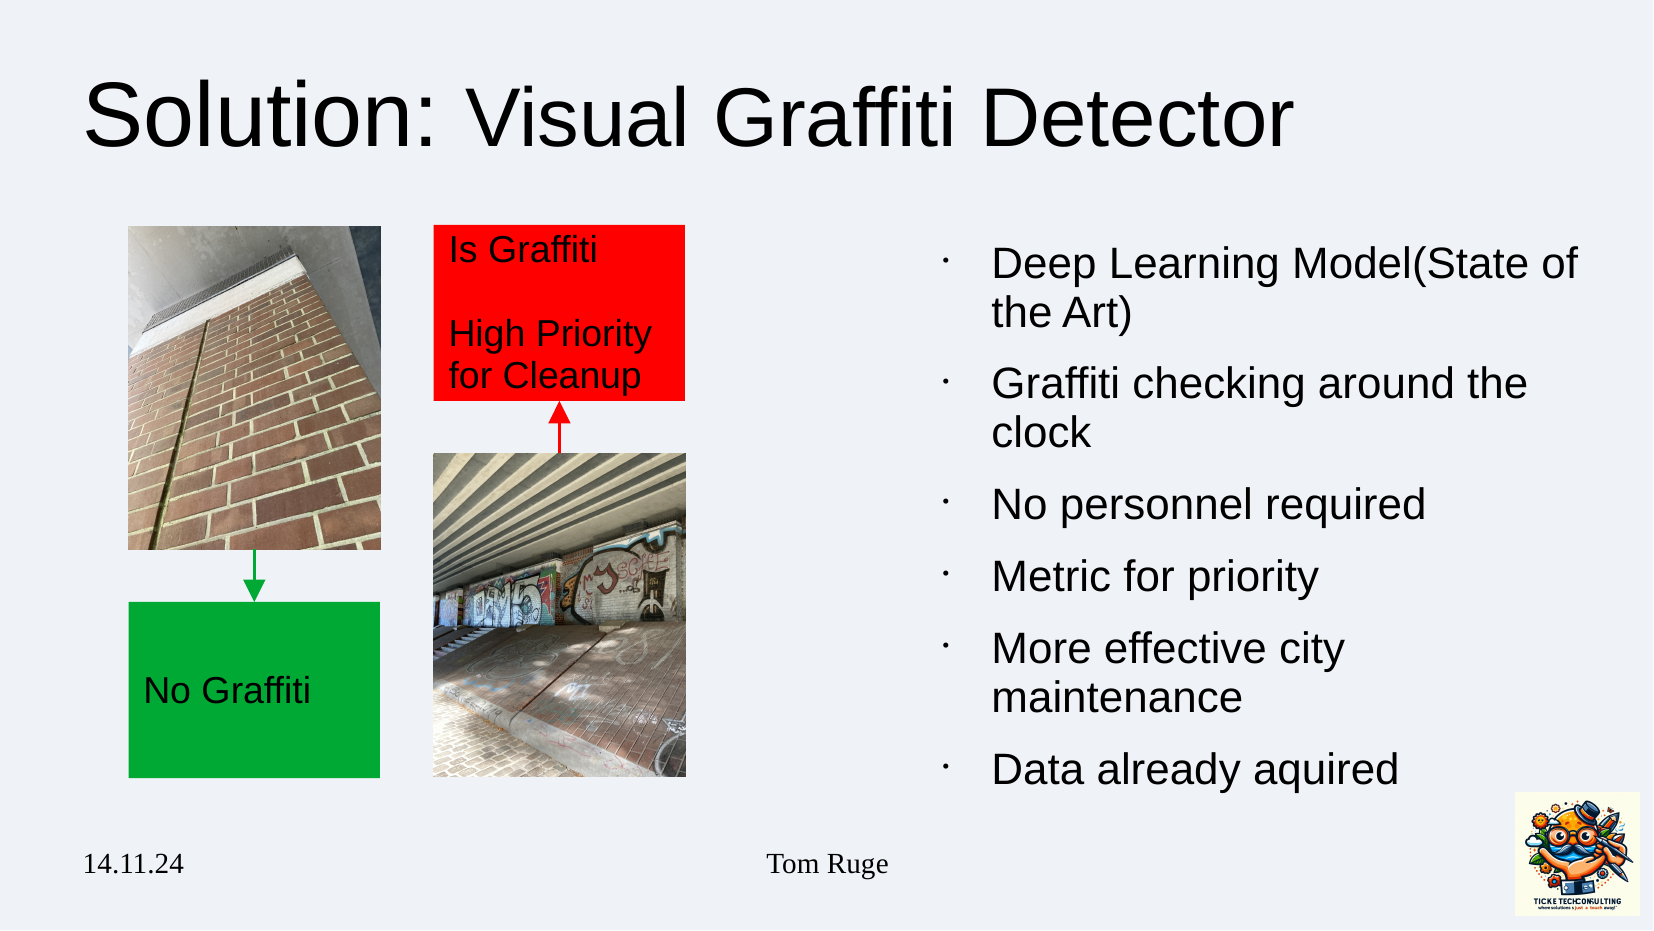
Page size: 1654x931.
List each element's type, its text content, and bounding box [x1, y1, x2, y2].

list Deep Learning Model(State of the Art) Graffiti checking around the clock No personnel required Metric for priority More effective city maintenance Data already aquired [926, 238, 1606, 800]
text_box No Graffiti [128, 601, 380, 779]
picture [128, 226, 381, 550]
picture [1515, 792, 1640, 916]
text_box Is Graffiti High Priority for Cleanup [433, 224, 685, 401]
picture [433, 453, 686, 777]
title Solution: Visual Graffiti Detector [82, 37, 1571, 193]
